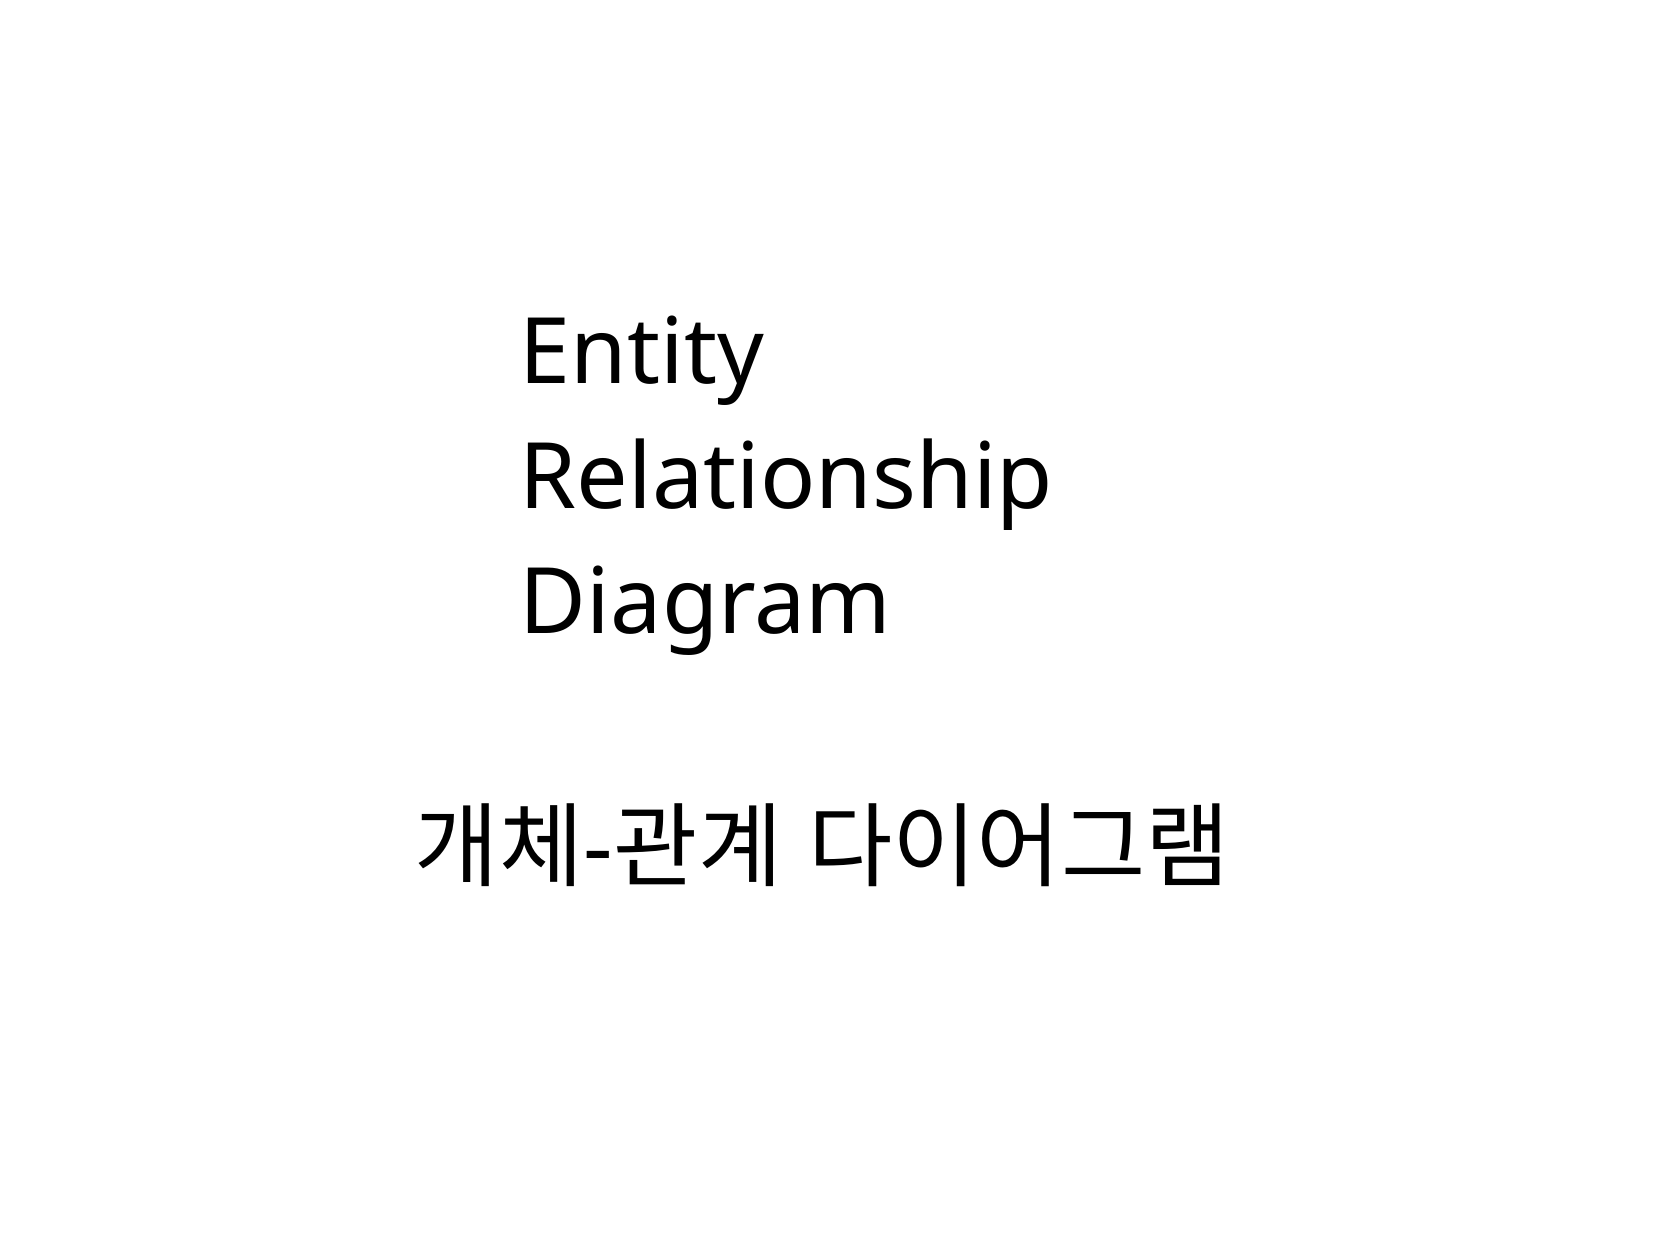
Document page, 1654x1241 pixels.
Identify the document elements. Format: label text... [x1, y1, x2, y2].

title 개체-관계 다이어그램 [415, 720, 1366, 961]
title Entity Relationship Diagram [520, 166, 1381, 781]
